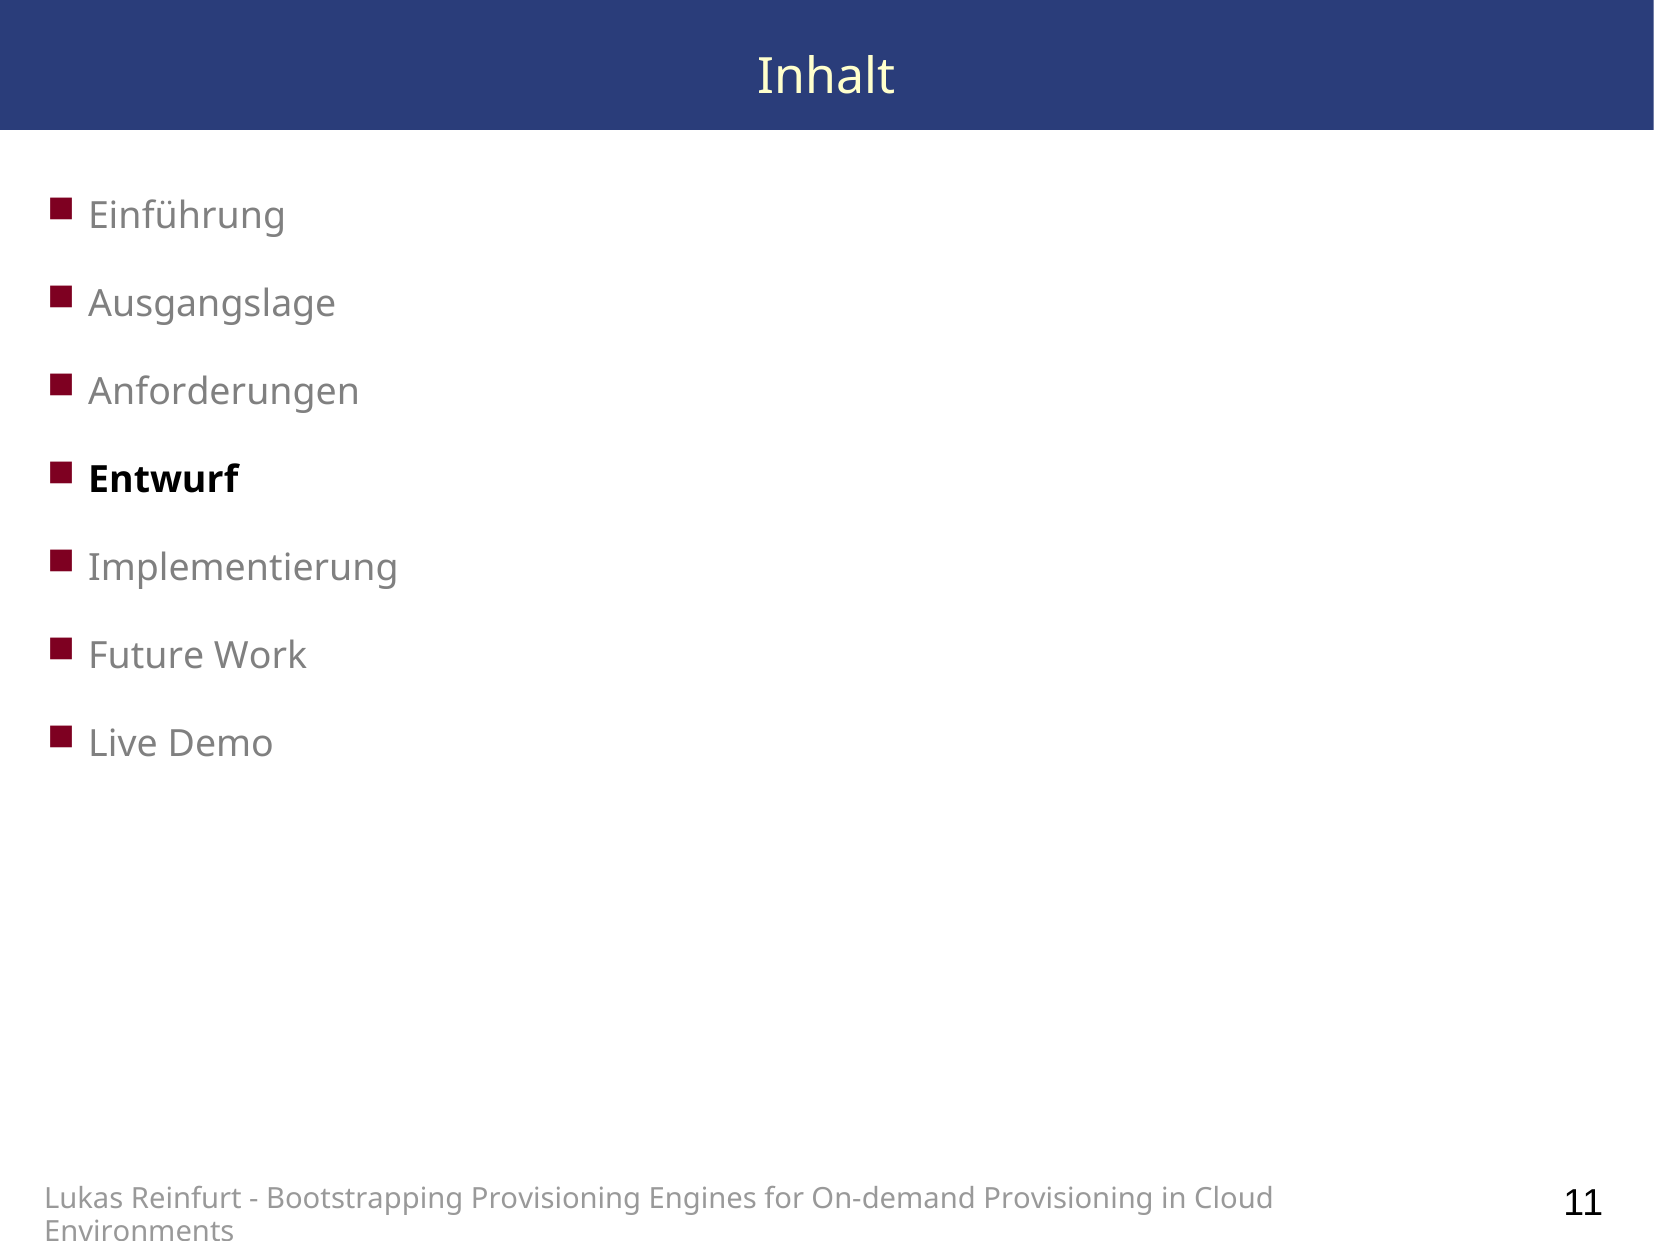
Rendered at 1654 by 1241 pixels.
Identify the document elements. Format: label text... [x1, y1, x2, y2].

text_box Einführung Ausgangslage Anforderungen Entwurf Implementierung Future Work Live Demo [47, 177, 1607, 1146]
title Inhalt [23, 23, 1630, 119]
